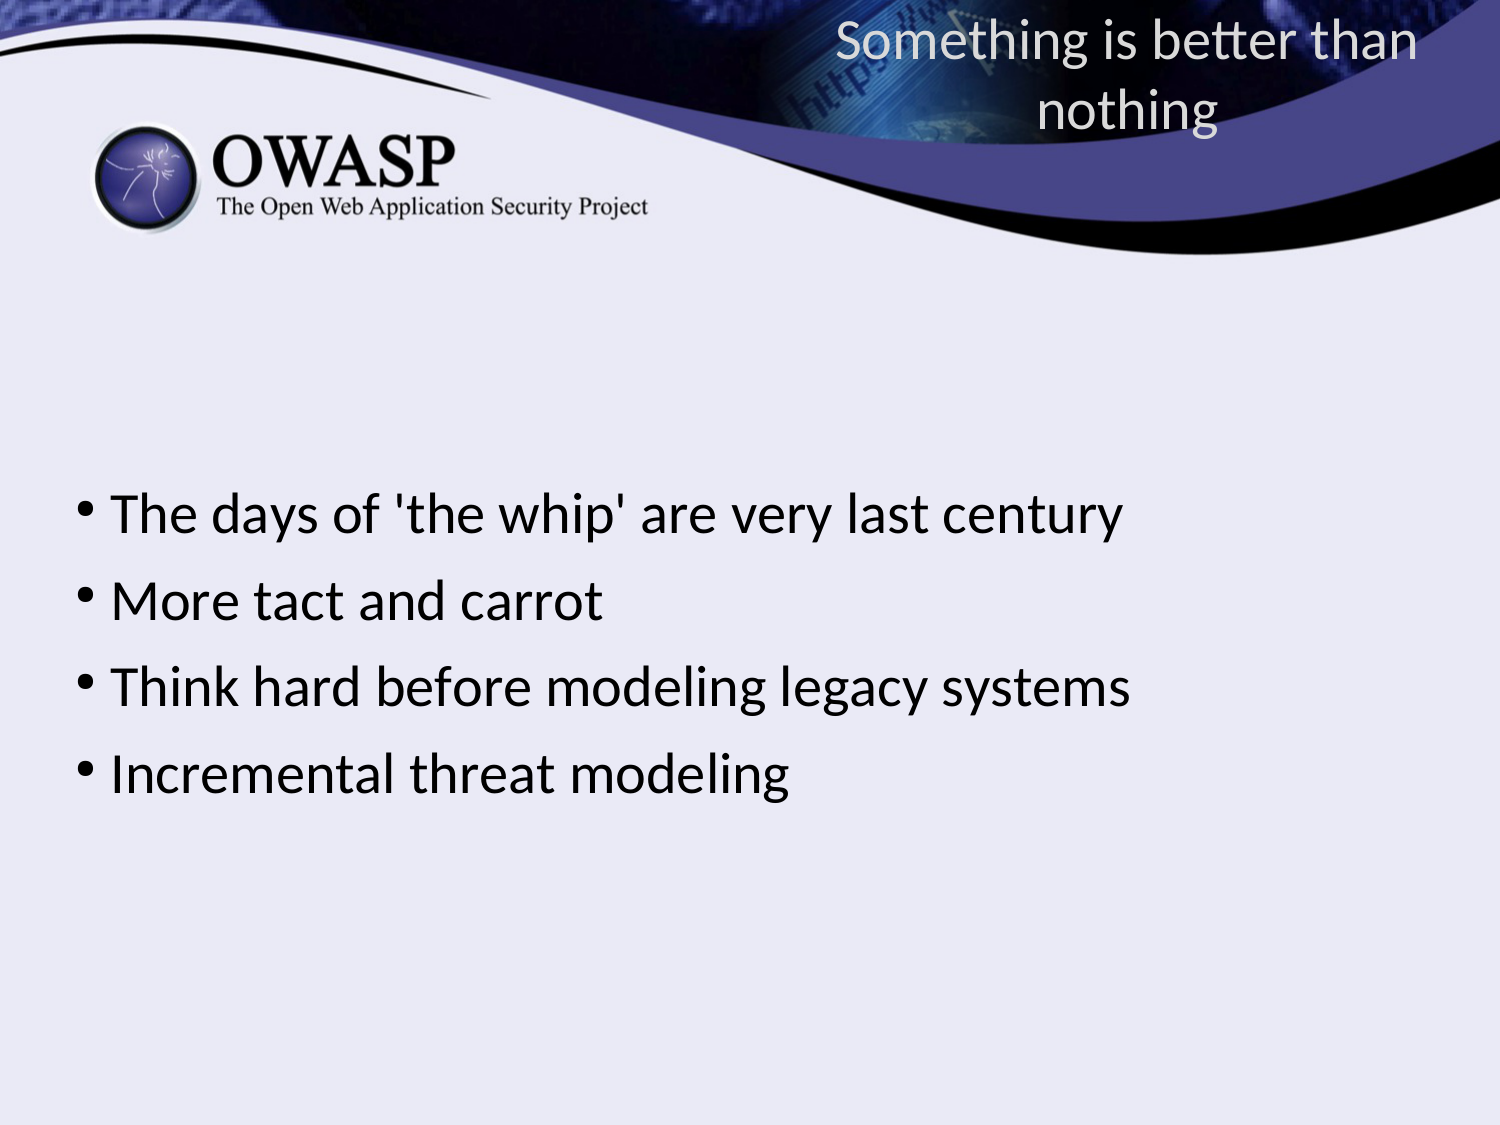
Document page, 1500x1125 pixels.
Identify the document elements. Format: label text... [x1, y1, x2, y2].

title Something is better than nothing [779, 0, 1476, 149]
picture [0, 0, 1500, 1125]
subtitle The days of 'the whip' are very last century More tact and carrot Think hard before modeling legacy systems Incremental threat modeling [75, 262, 1426, 1018]
